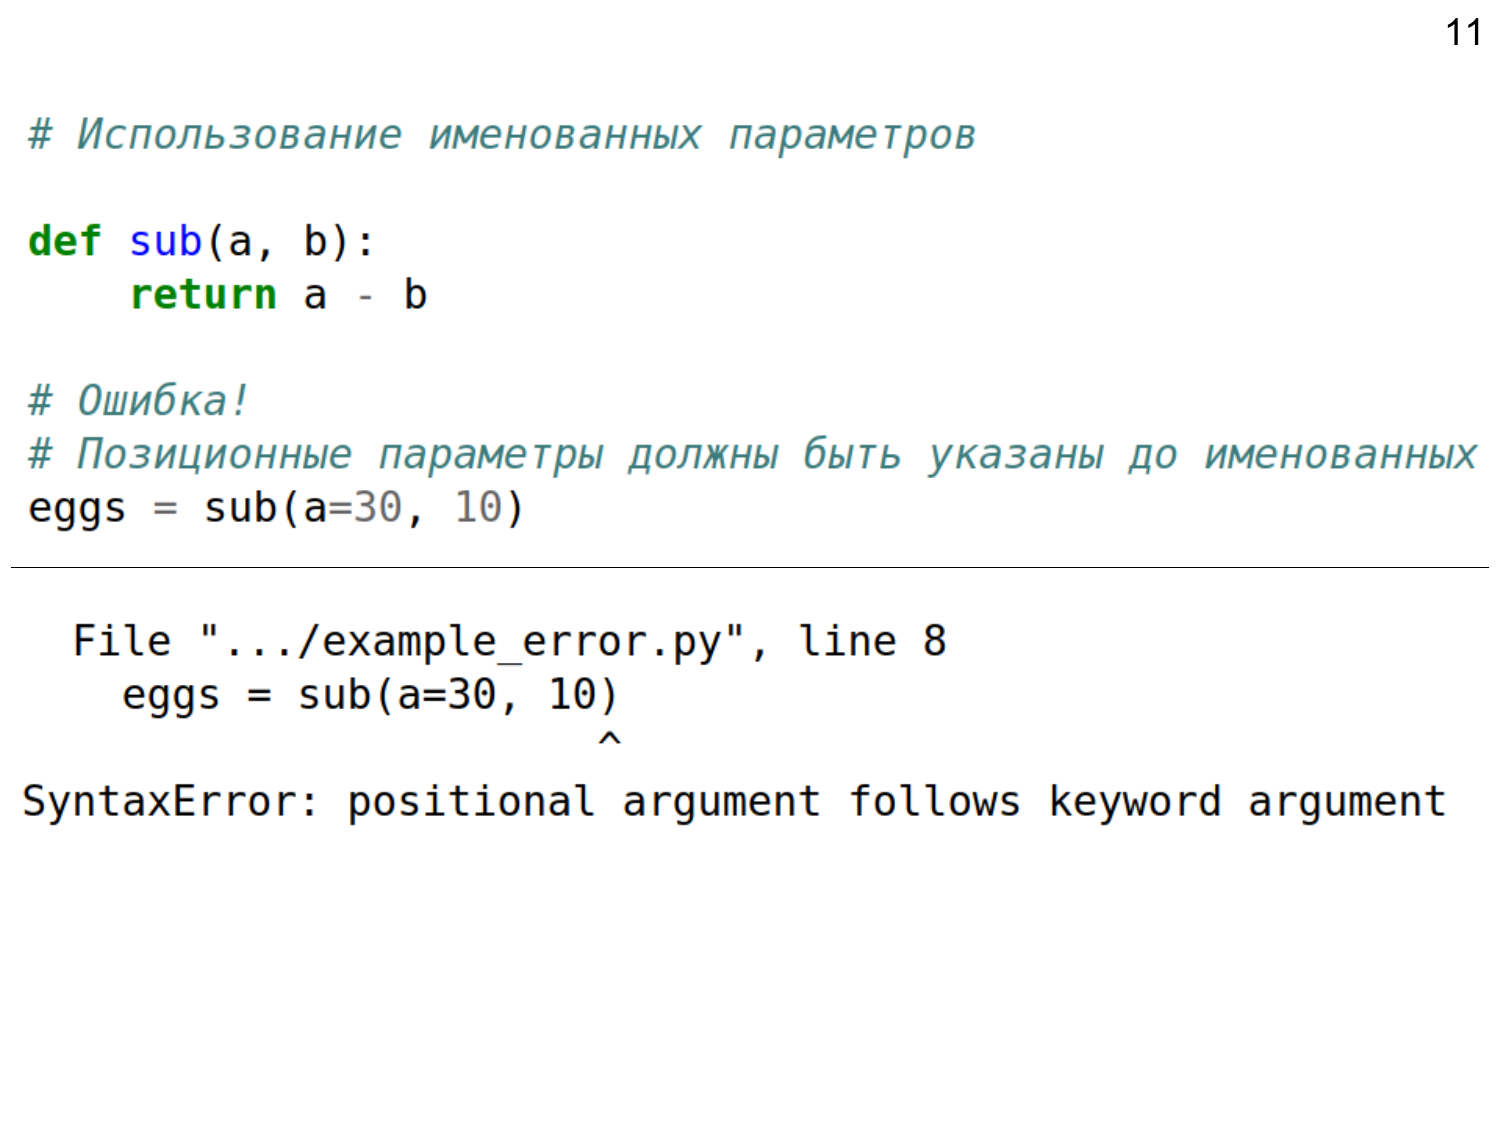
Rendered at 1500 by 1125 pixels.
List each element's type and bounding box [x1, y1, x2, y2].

picture [5, 607, 1458, 841]
picture [19, 102, 1492, 547]
